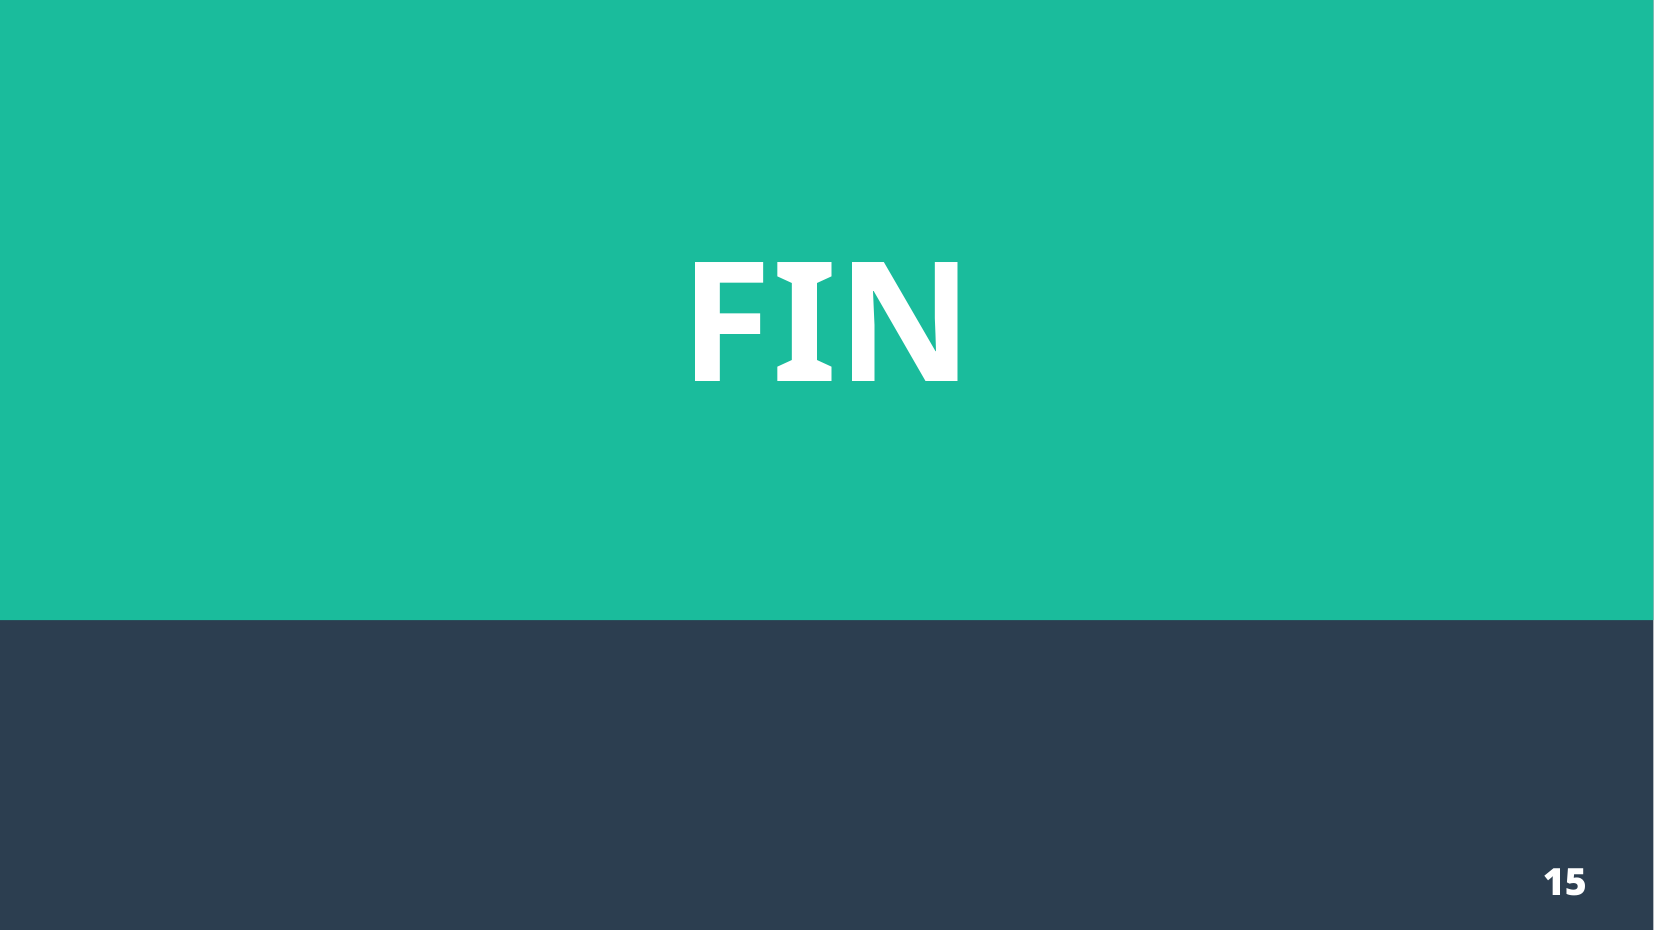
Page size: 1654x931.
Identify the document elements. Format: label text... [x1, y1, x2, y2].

subtitle FIN [59, 43, 1595, 591]
